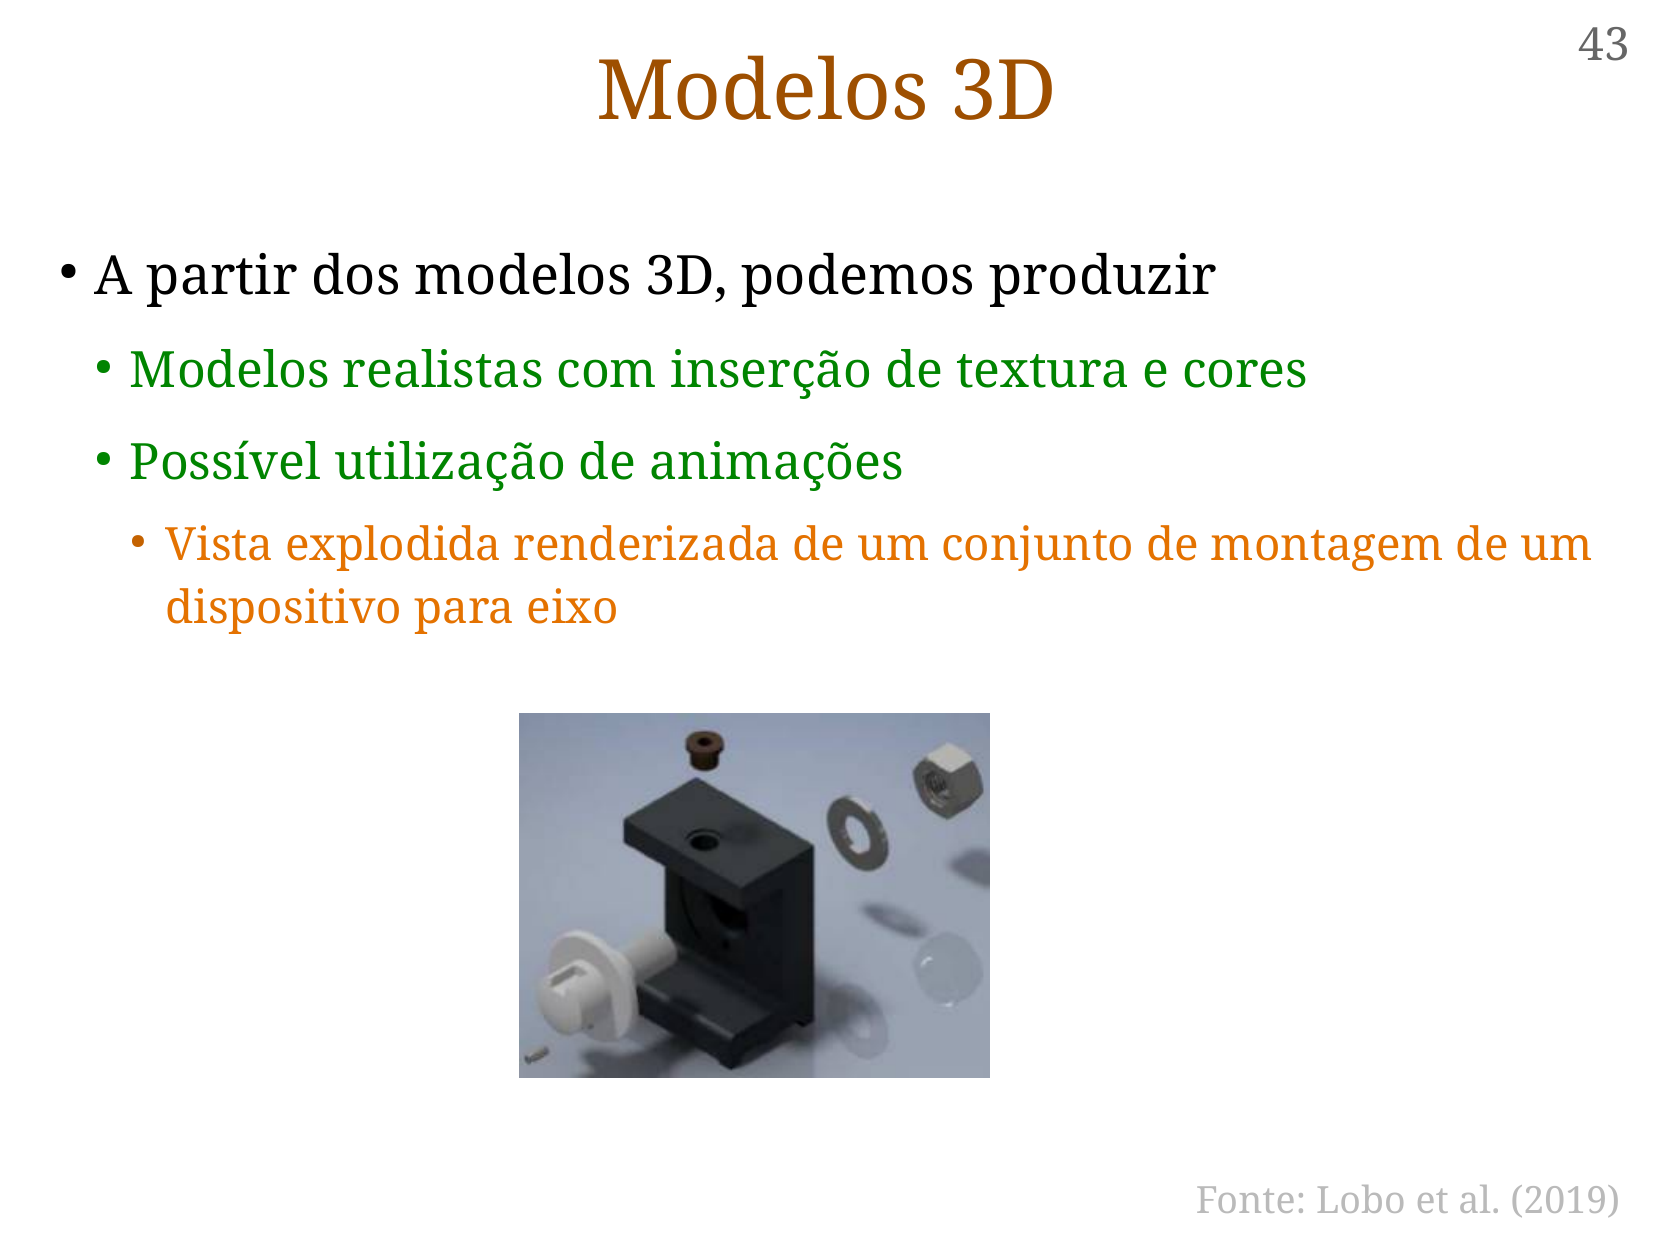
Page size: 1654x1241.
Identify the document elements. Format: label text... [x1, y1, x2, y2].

text_box Fonte: Lobo et al. (2019) [1181, 1166, 1636, 1233]
title Modelos 3D [59, 29, 1595, 148]
picture [519, 713, 990, 1078]
list A partir dos modelos 3D, podemos produzir Modelos realistas com inserção de textura e cores Possível utilização de animações Vista explodida renderizada de um conjunto de montagem de um dispositivo para eixo [59, 236, 1595, 1211]
